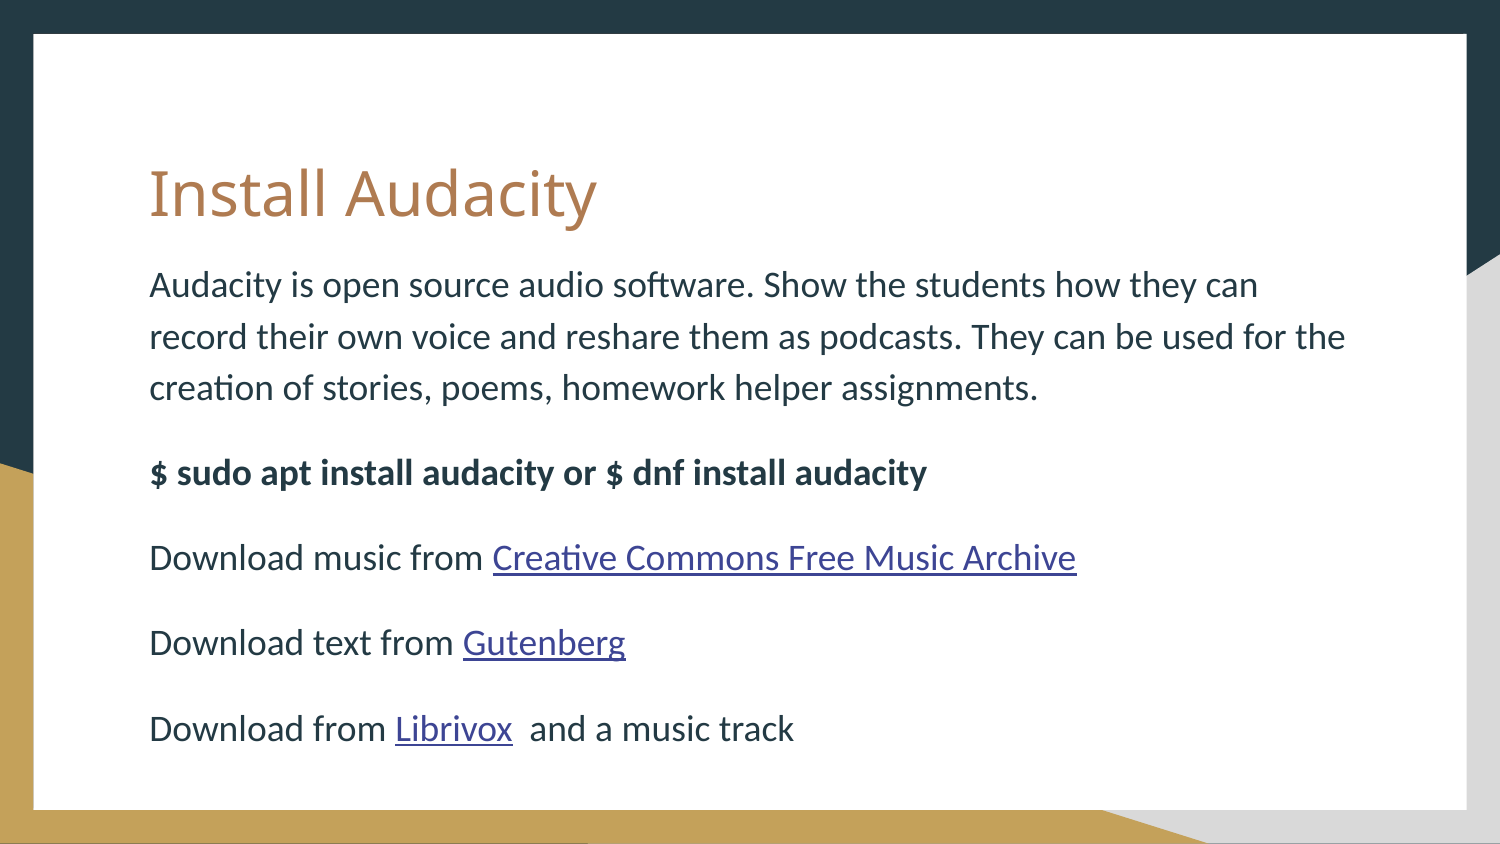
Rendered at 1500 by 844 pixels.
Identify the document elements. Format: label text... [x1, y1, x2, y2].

list Audacity is open source audio software. Show the students how they can record their own voice and reshare them as podcasts. They can be used for the creation of stories, poems, homework helper assignments. $ sudo apt install audacity or $ dnf install audacity Download music from Creative Commons Free Music Archive Download text from Gutenberg Download from Librivox and a music track [134, 238, 1366, 767]
title Install Audacity [134, 138, 1366, 238]
